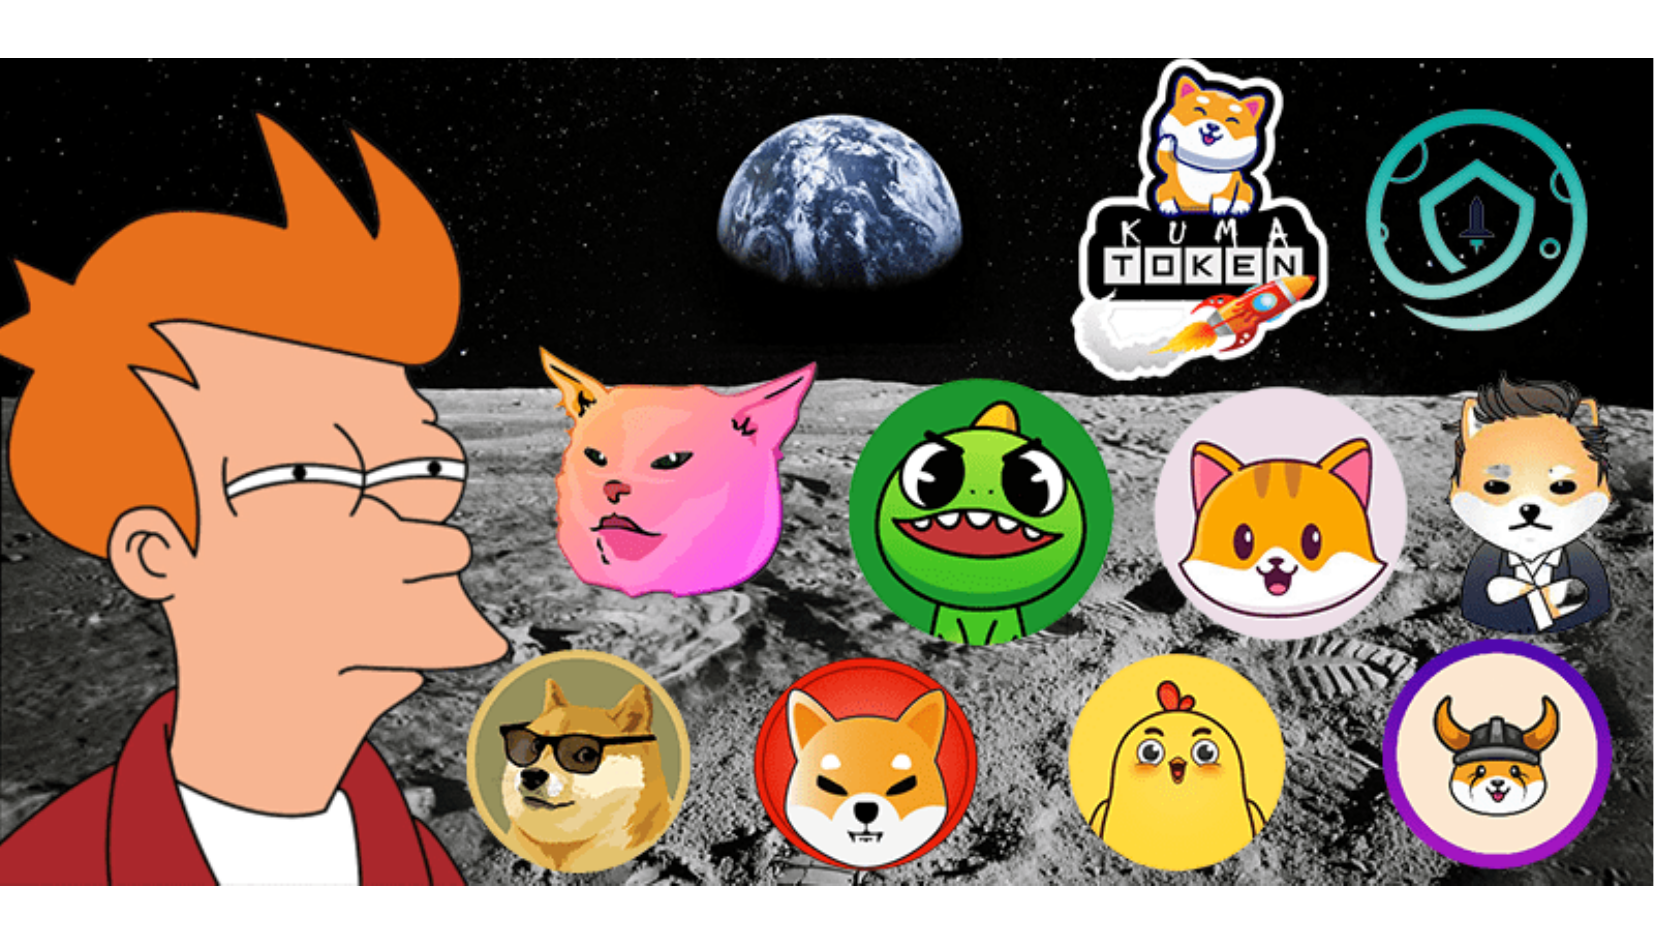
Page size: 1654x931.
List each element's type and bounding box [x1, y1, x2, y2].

picture [0, 58, 1654, 886]
